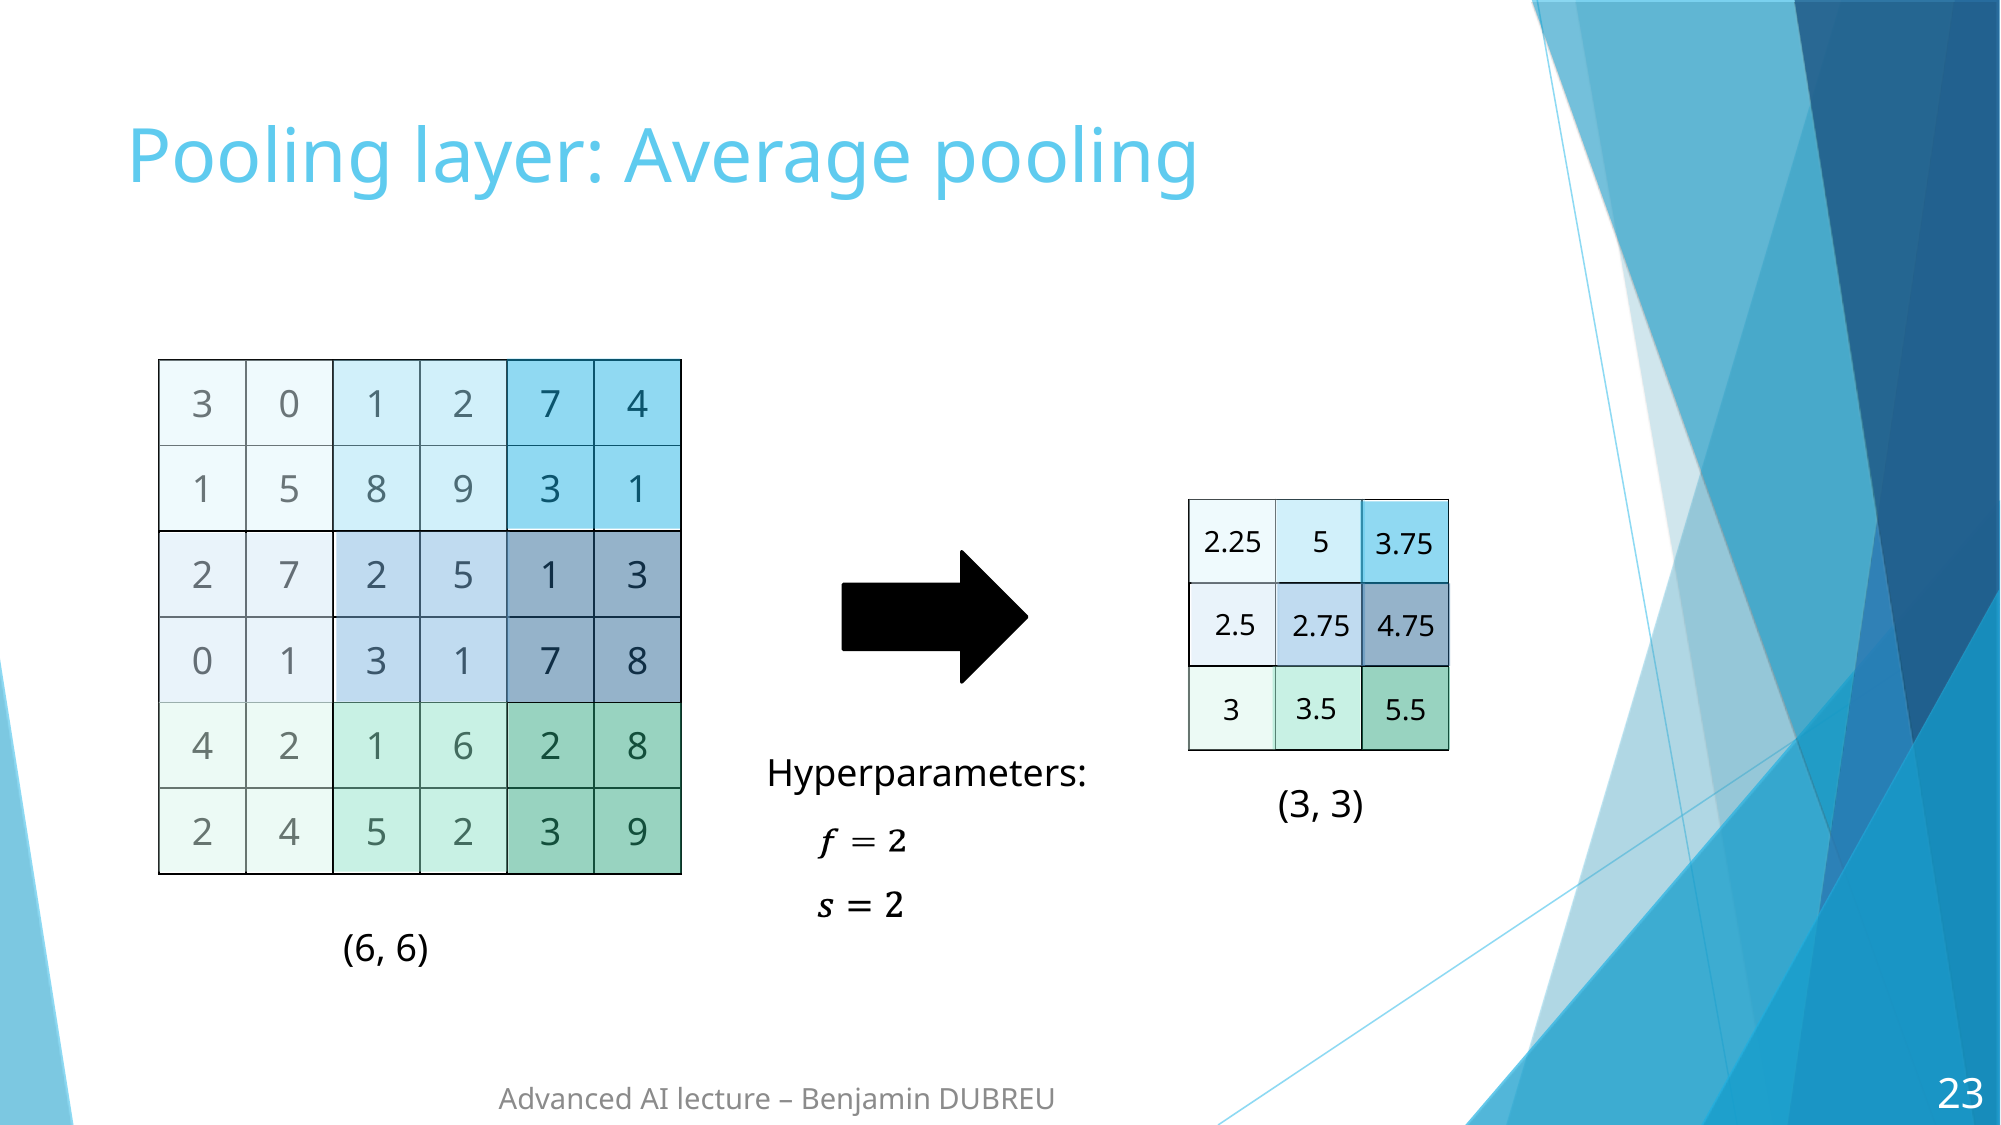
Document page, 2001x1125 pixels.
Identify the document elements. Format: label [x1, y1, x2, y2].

title [111, 99, 1522, 317]
slide_number [1887, 1065, 2000, 1125]
text_box [158, 358, 681, 530]
text_box [751, 741, 1103, 802]
text_box [843, 551, 1027, 683]
text_box [794, 811, 929, 934]
text_box [158, 531, 682, 873]
footer [483, 1067, 1517, 1125]
text_box [1187, 499, 1451, 750]
text_box [328, 917, 444, 977]
text_box [1263, 772, 1379, 833]
